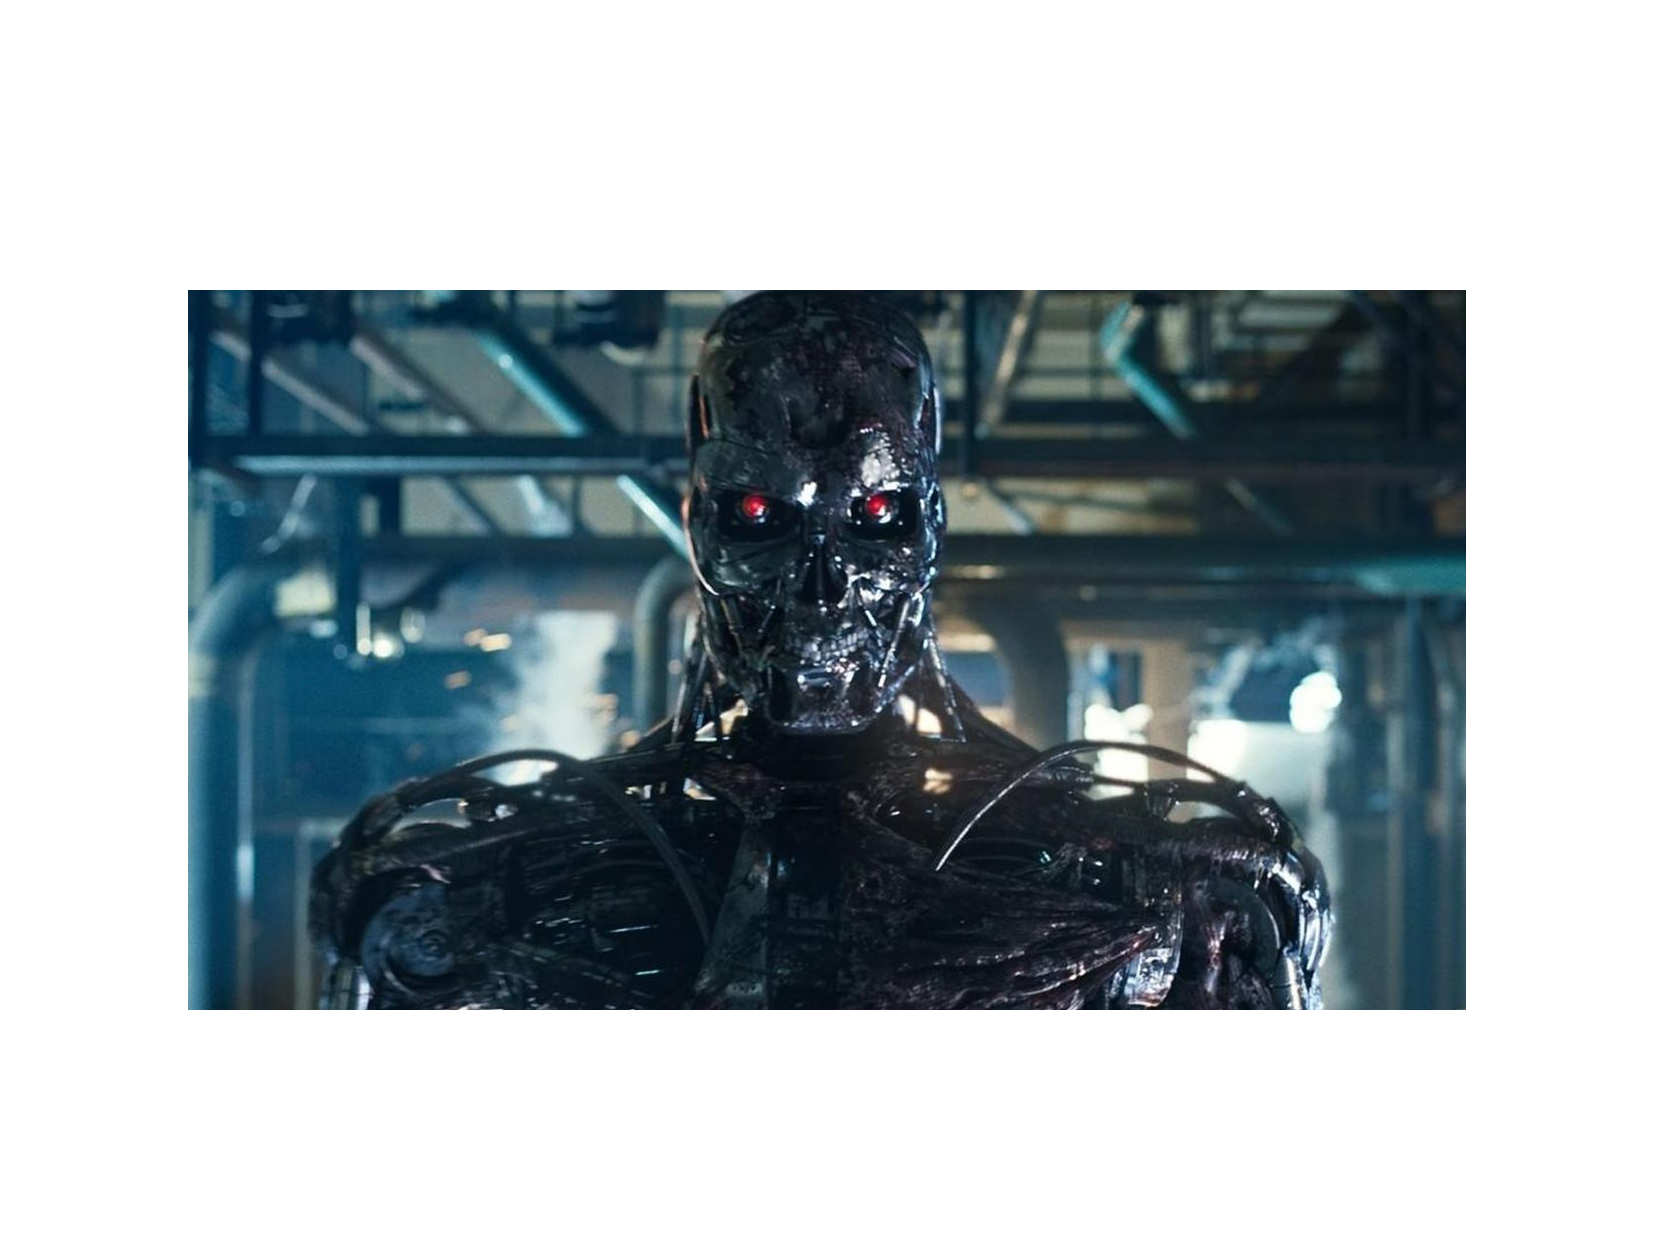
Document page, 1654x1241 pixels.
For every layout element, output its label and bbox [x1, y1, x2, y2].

picture [188, 290, 1466, 1010]
